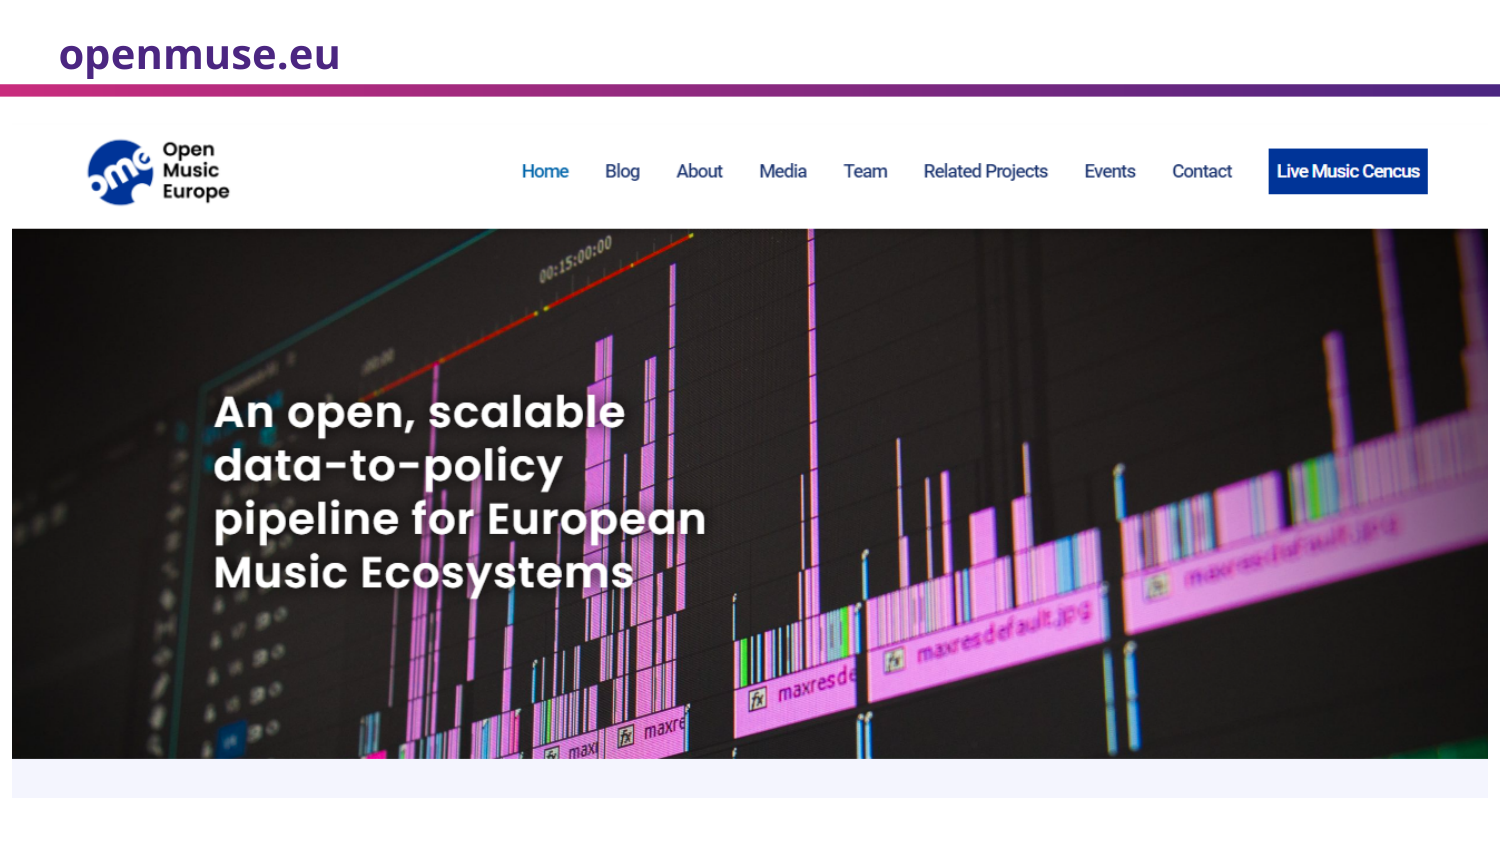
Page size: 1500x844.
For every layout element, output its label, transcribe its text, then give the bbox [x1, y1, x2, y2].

picture [0, 0, 1500, 844]
text_box openmuse.eu [43, 12, 963, 93]
